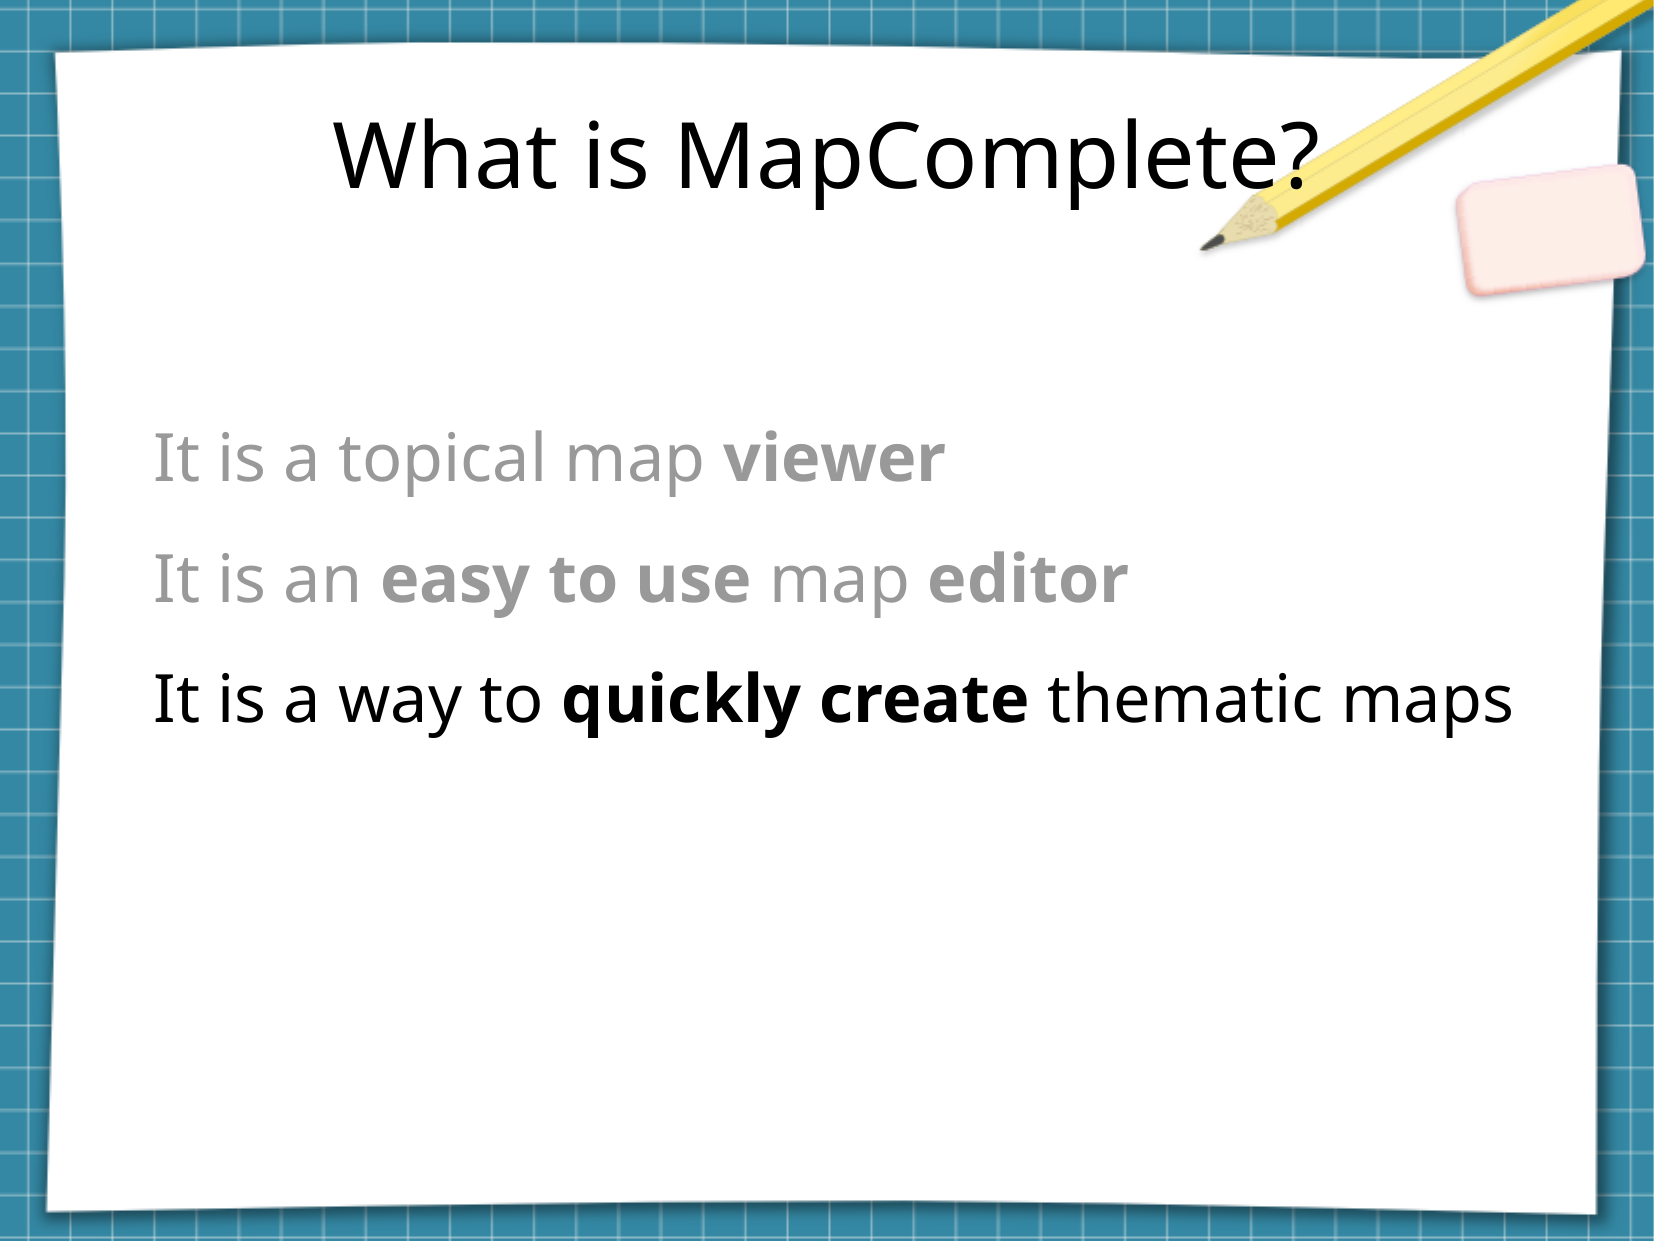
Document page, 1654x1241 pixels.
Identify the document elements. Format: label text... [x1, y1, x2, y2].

title What is MapComplete? [82, 49, 1571, 257]
picture [0, 0, 1654, 1241]
list It is a topical map viewer It is an easy to use map editor It is a way to quickly create thematic maps [82, 290, 1571, 1010]
